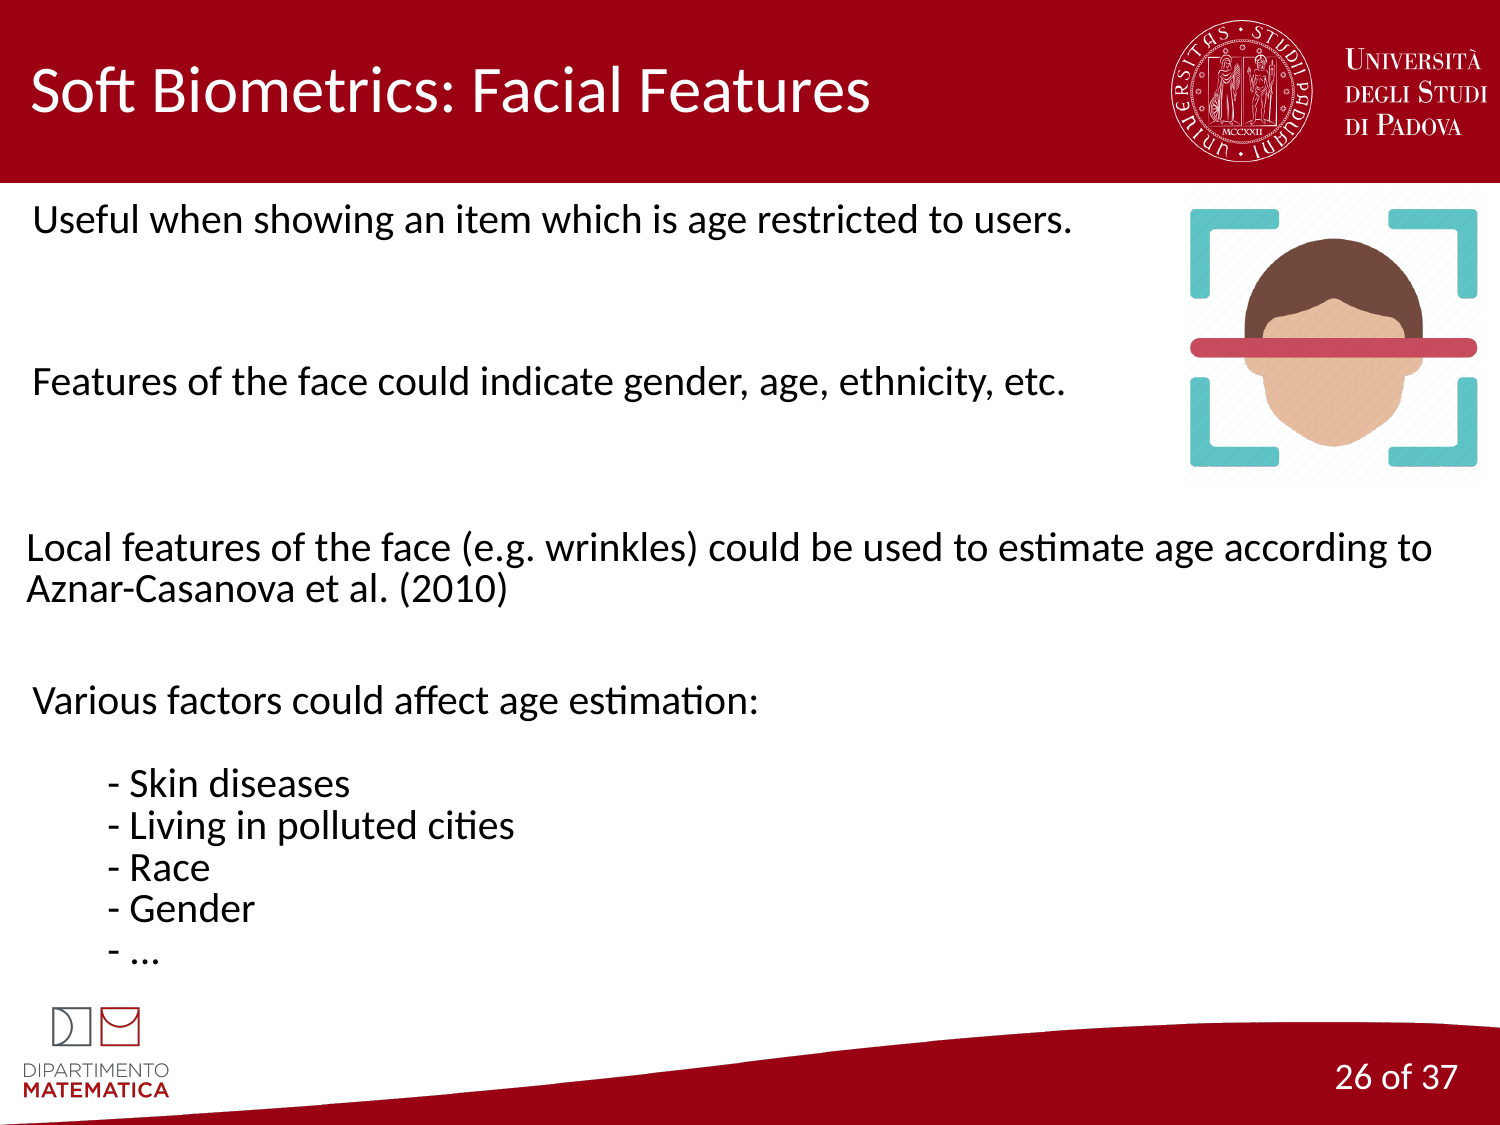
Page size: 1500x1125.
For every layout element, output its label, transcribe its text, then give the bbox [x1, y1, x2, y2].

text_box Local features of the face (e.g. wrinkles) could be used to estimate age according to Aznar-Casanova et al. (2010) [11, 522, 1465, 621]
text_box Useful when showing an item which is age restricted to users. [17, 195, 1471, 255]
text_box Features of the face could indicate gender, age, ethnicity, etc. [17, 356, 1471, 417]
title Soft Biometrics: Facial Features [0, 0, 1159, 183]
picture [1185, 189, 1482, 486]
picture [1171, 20, 1487, 162]
picture [0, 1007, 1500, 1125]
text_box Various factors could affect age estimation: - Skin diseases - Living in polluted cities - Race - Gender - ... [17, 675, 1471, 983]
slide_number 26 of 37 [1136, 1044, 1474, 1104]
